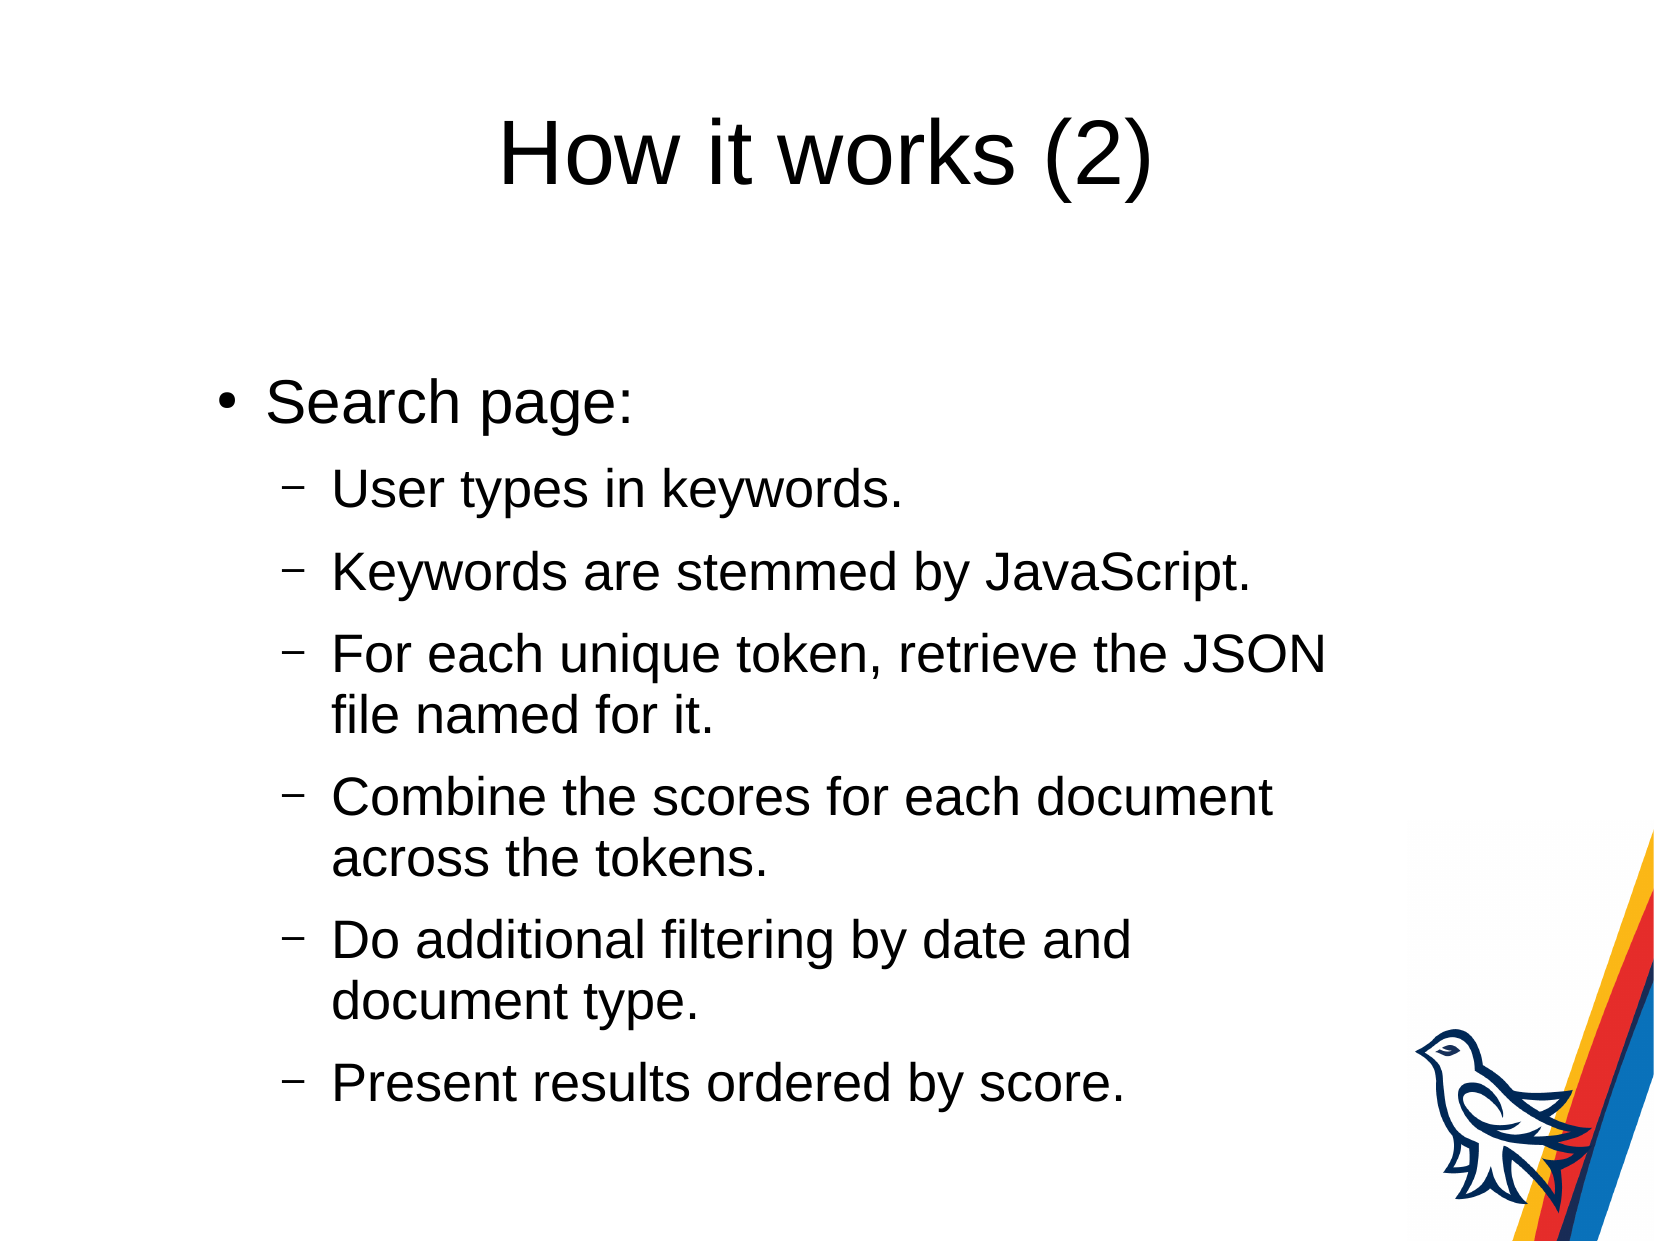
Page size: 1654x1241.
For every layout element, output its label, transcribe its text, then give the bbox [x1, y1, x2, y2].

picture [1407, 820, 1654, 1241]
title How it works (2) [82, 49, 1571, 257]
list Search page: User types in keywords. Keywords are stemmed by JavaScript. For each unique token, retrieve the JSON file named for it. Combine the scores for each document across the tokens. Do additional filtering by date and document type. Present results ordered by score. [199, 367, 1332, 1119]
